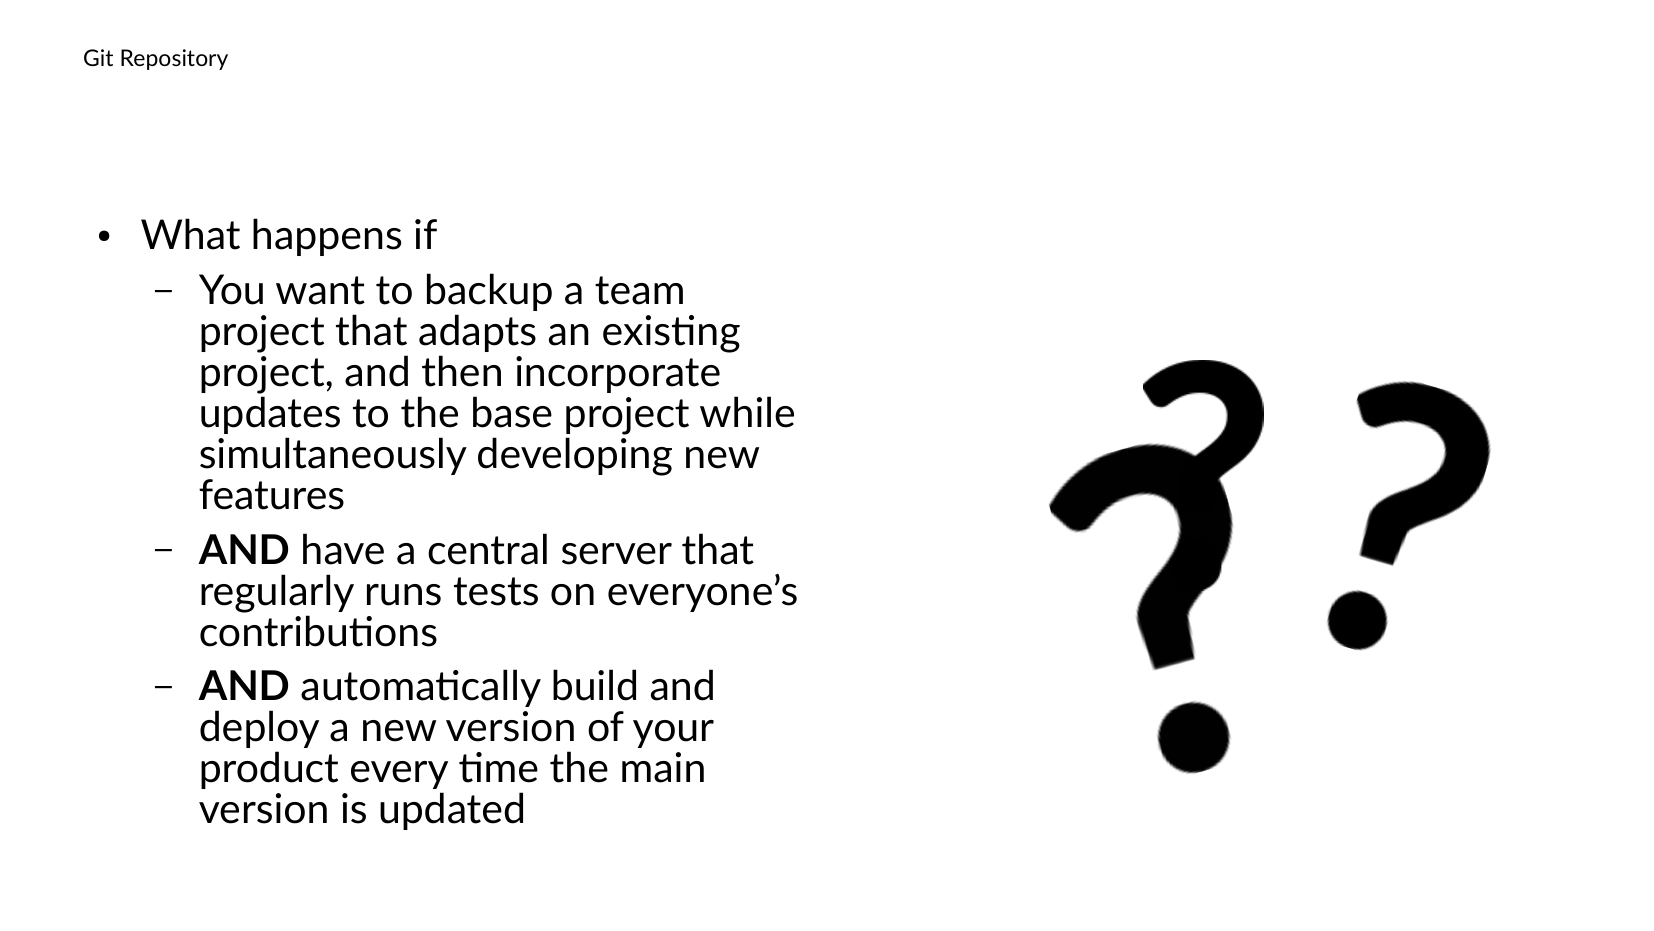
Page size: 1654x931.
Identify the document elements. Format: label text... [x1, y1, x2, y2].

title Git Repository [83, 0, 1571, 119]
picture [1039, 360, 1296, 792]
picture [1287, 366, 1505, 671]
list What happens if You want to backup a team project that adapts an existing project, and then incorporate updates to the base project while simultaneously developing new features AND have a central server that regularly runs tests on everyone’s contributions AND automatically build and deploy a new version of your product every time the main version is updated [82, 217, 809, 839]
